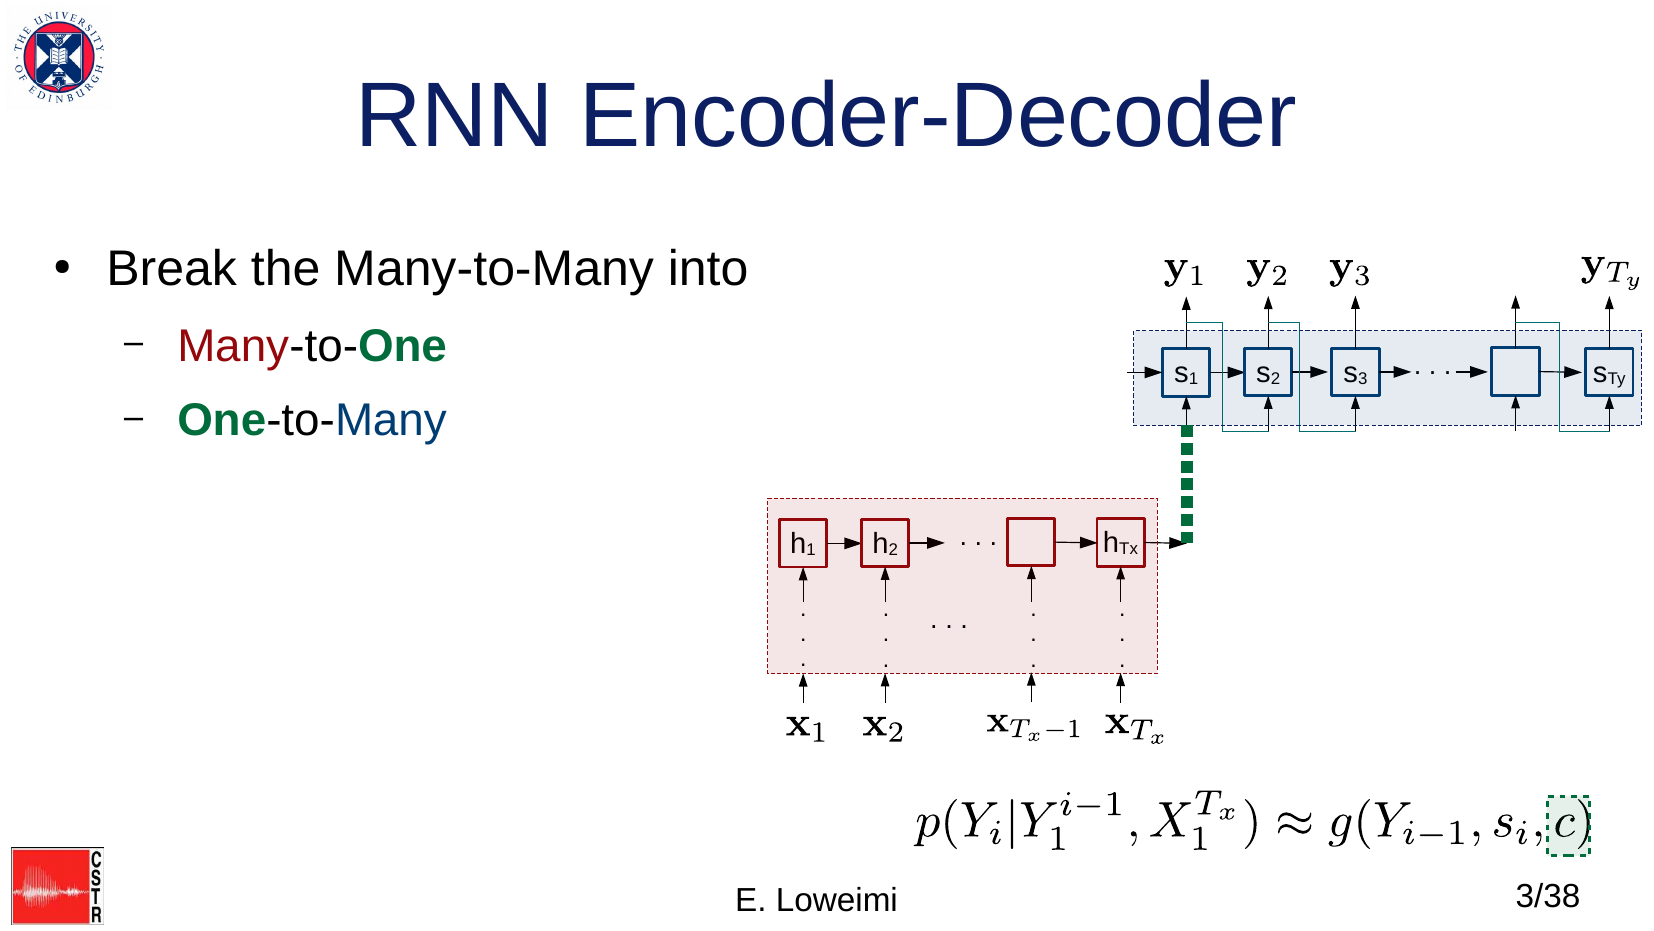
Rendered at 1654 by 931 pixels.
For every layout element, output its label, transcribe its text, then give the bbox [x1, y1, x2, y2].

picture [11, 847, 104, 925]
text_box . . . [804, 674, 821, 680]
text_box . . . [1122, 674, 1140, 680]
text_box [1328, 260, 1371, 287]
text_box [785, 716, 828, 742]
text_box [1246, 260, 1288, 287]
text_box [1133, 330, 1642, 426]
picture [6, 4, 112, 110]
text_box . . . [886, 674, 904, 680]
text_box [767, 498, 1158, 674]
title RNN Encoder-Decoder [82, 37, 1571, 193]
text_box . . . [785, 674, 802, 680]
text_box [1580, 256, 1642, 291]
text_box . . . [915, 596, 987, 642]
text_box [986, 714, 1082, 742]
text_box [913, 790, 1595, 856]
text_box E. Loweimi [720, 874, 934, 931]
text_box . . . [1033, 674, 1052, 680]
text_box [1163, 260, 1206, 287]
list Break the Many-to-Many into Many-to-One One-to-Many [35, 240, 815, 827]
text_box [862, 716, 905, 742]
text_box [1104, 714, 1166, 744]
text_box 3/38 [1482, 870, 1625, 928]
